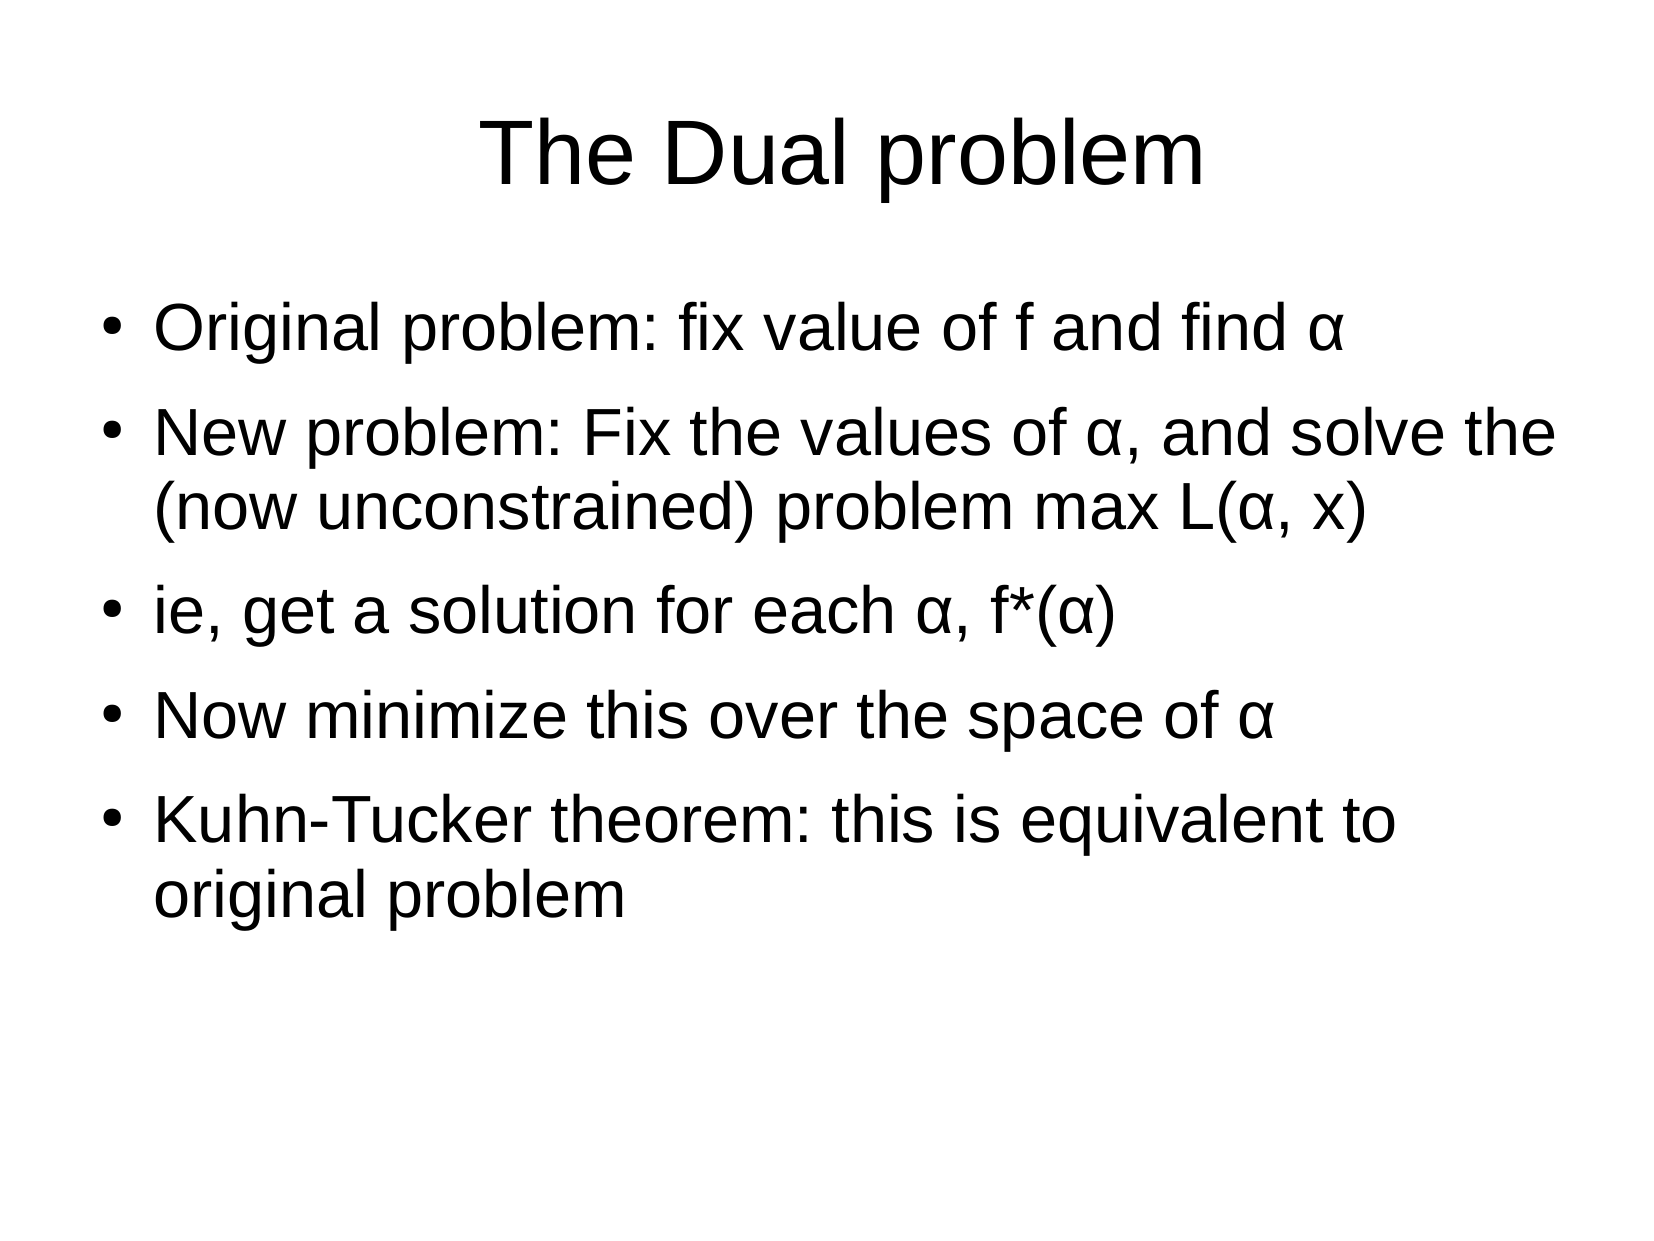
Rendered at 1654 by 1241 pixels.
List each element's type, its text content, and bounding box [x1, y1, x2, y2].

title The Dual problem [82, 49, 1571, 257]
list Original problem: fix value of f and find α New problem: Fix the values of α, and solve the (now unconstrained) problem max L(α, x) ie, get a solution for each α, f*(α) Now minimize this over the space of α Kuhn-Tucker theorem: this is equivalent to original problem [82, 290, 1571, 1109]
